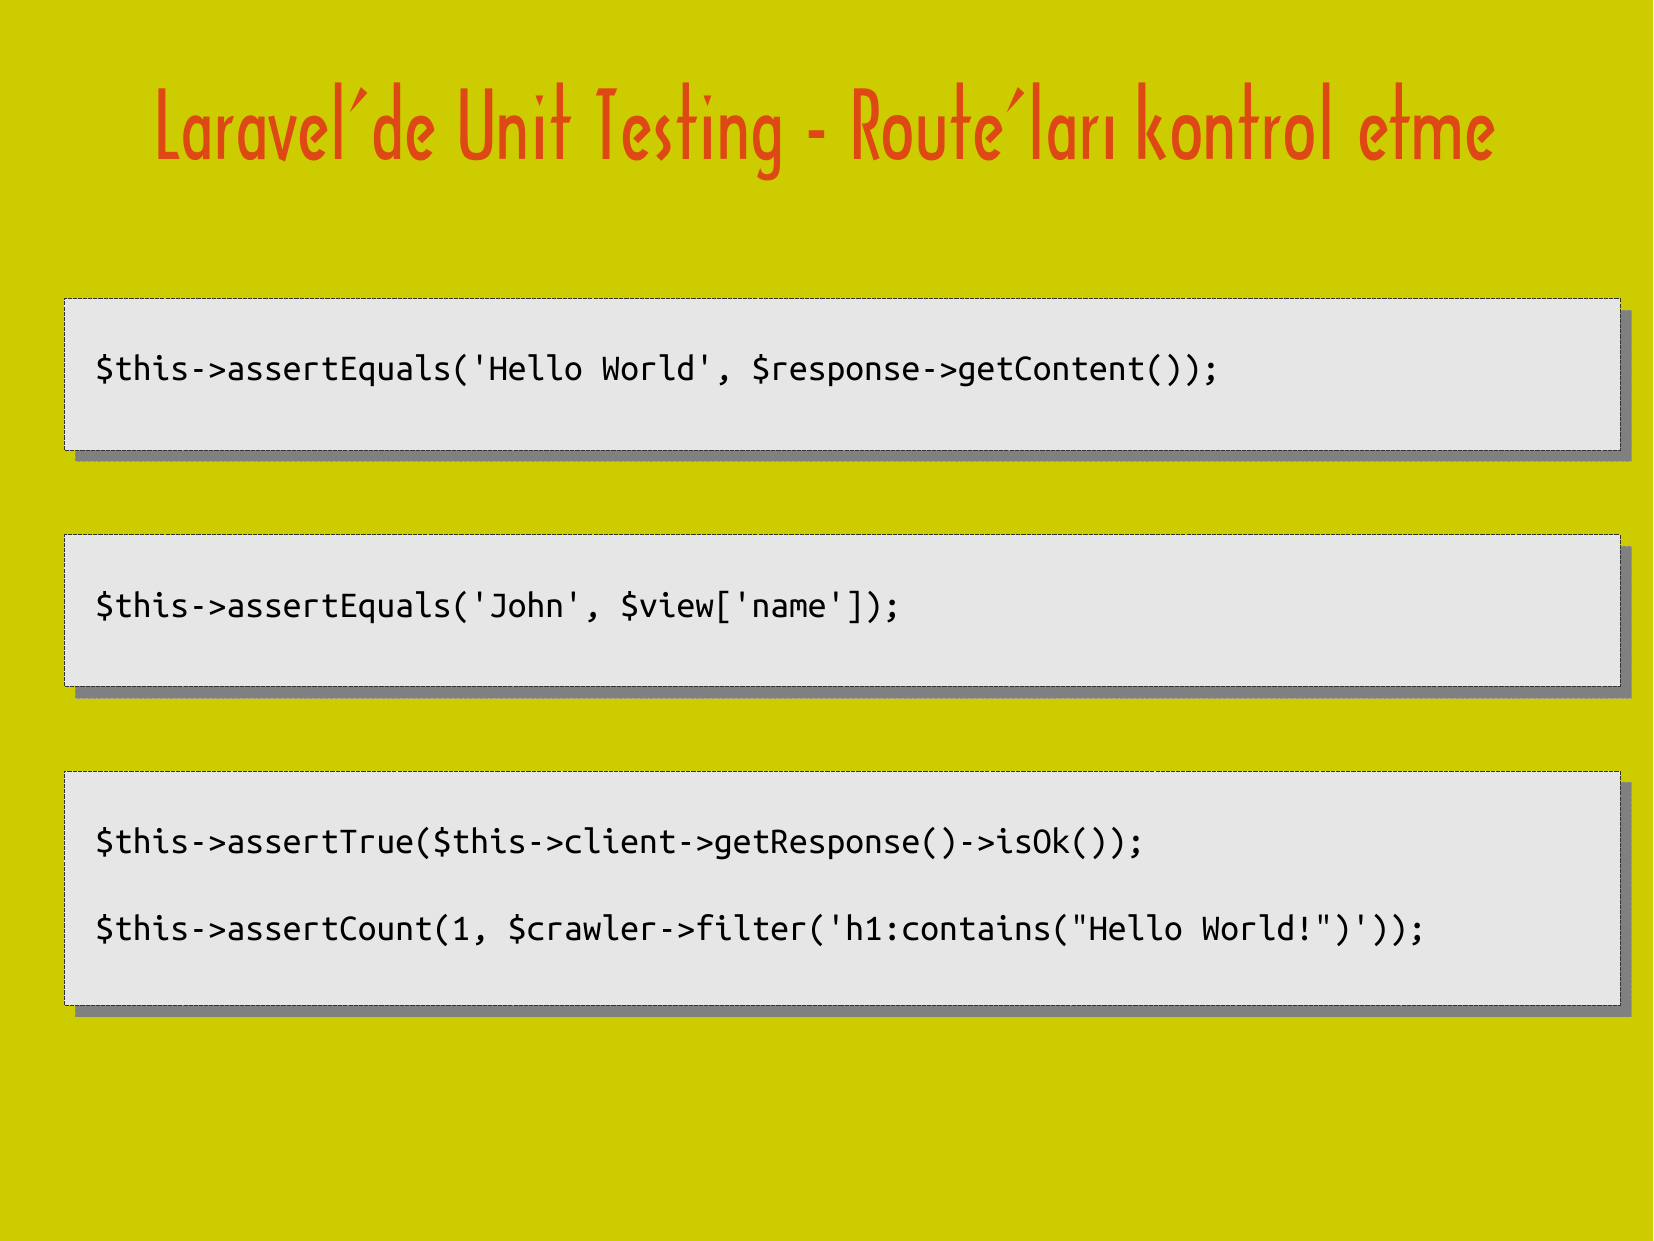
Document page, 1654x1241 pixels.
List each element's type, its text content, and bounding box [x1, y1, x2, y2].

text_box [64, 298, 1621, 451]
text_box $this->assertEquals('Hello World', $response->getContent()); [80, 342, 1461, 430]
text_box [64, 771, 1621, 1006]
text_box [64, 534, 1621, 687]
text_box $this->assertTrue($this->client->getResponse()->isOk()); $this->assertCount(1, $crawler->filter('h1:contains("Hello World!")')); [80, 814, 1461, 1111]
text_box Laravel'de Unit Testing - Route'ları kontrol etme [138, 75, 1515, 189]
text_box $this->assertEquals('John', $view['name']); [80, 578, 1461, 666]
